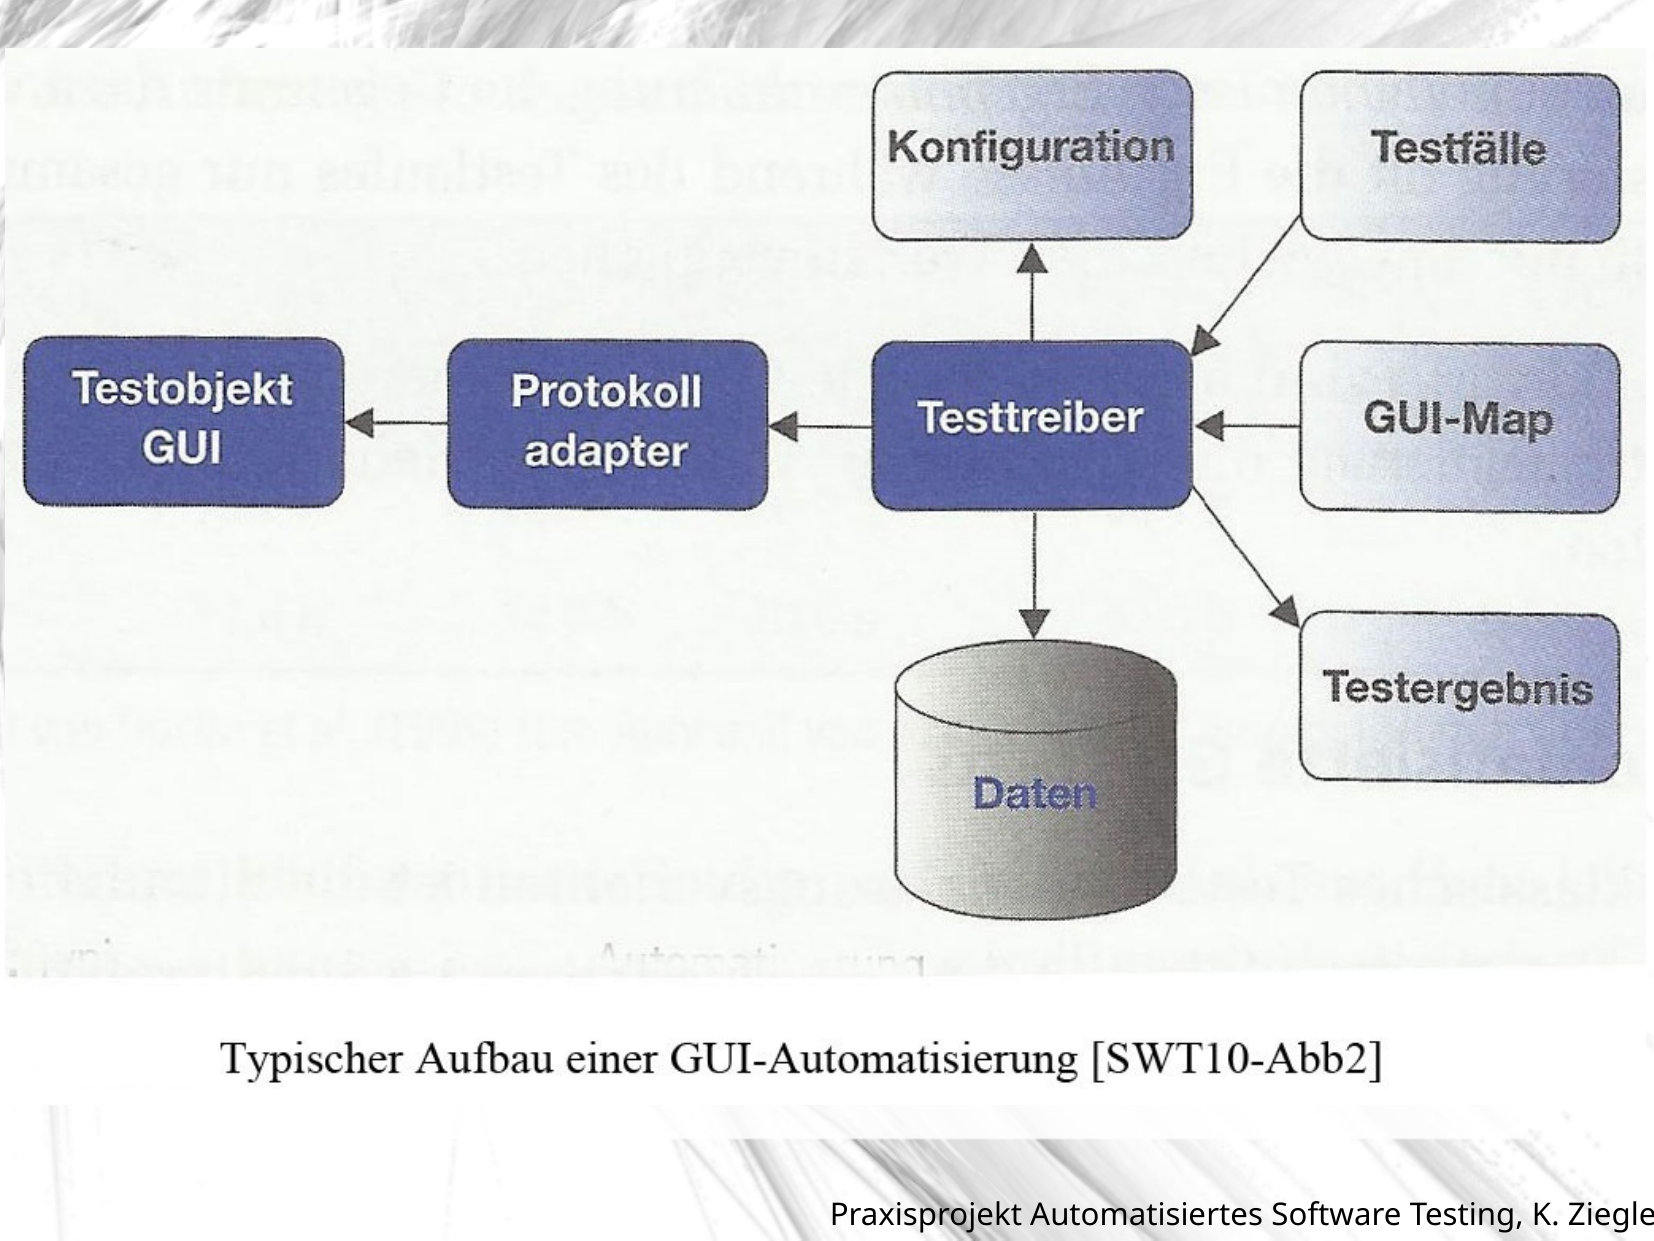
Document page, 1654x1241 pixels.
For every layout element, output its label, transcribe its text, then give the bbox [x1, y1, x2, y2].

picture [0, 0, 1654, 1241]
text_box Praxisprojekt Automatisiertes Software Testing, K. Ziegler [814, 1184, 1654, 1241]
